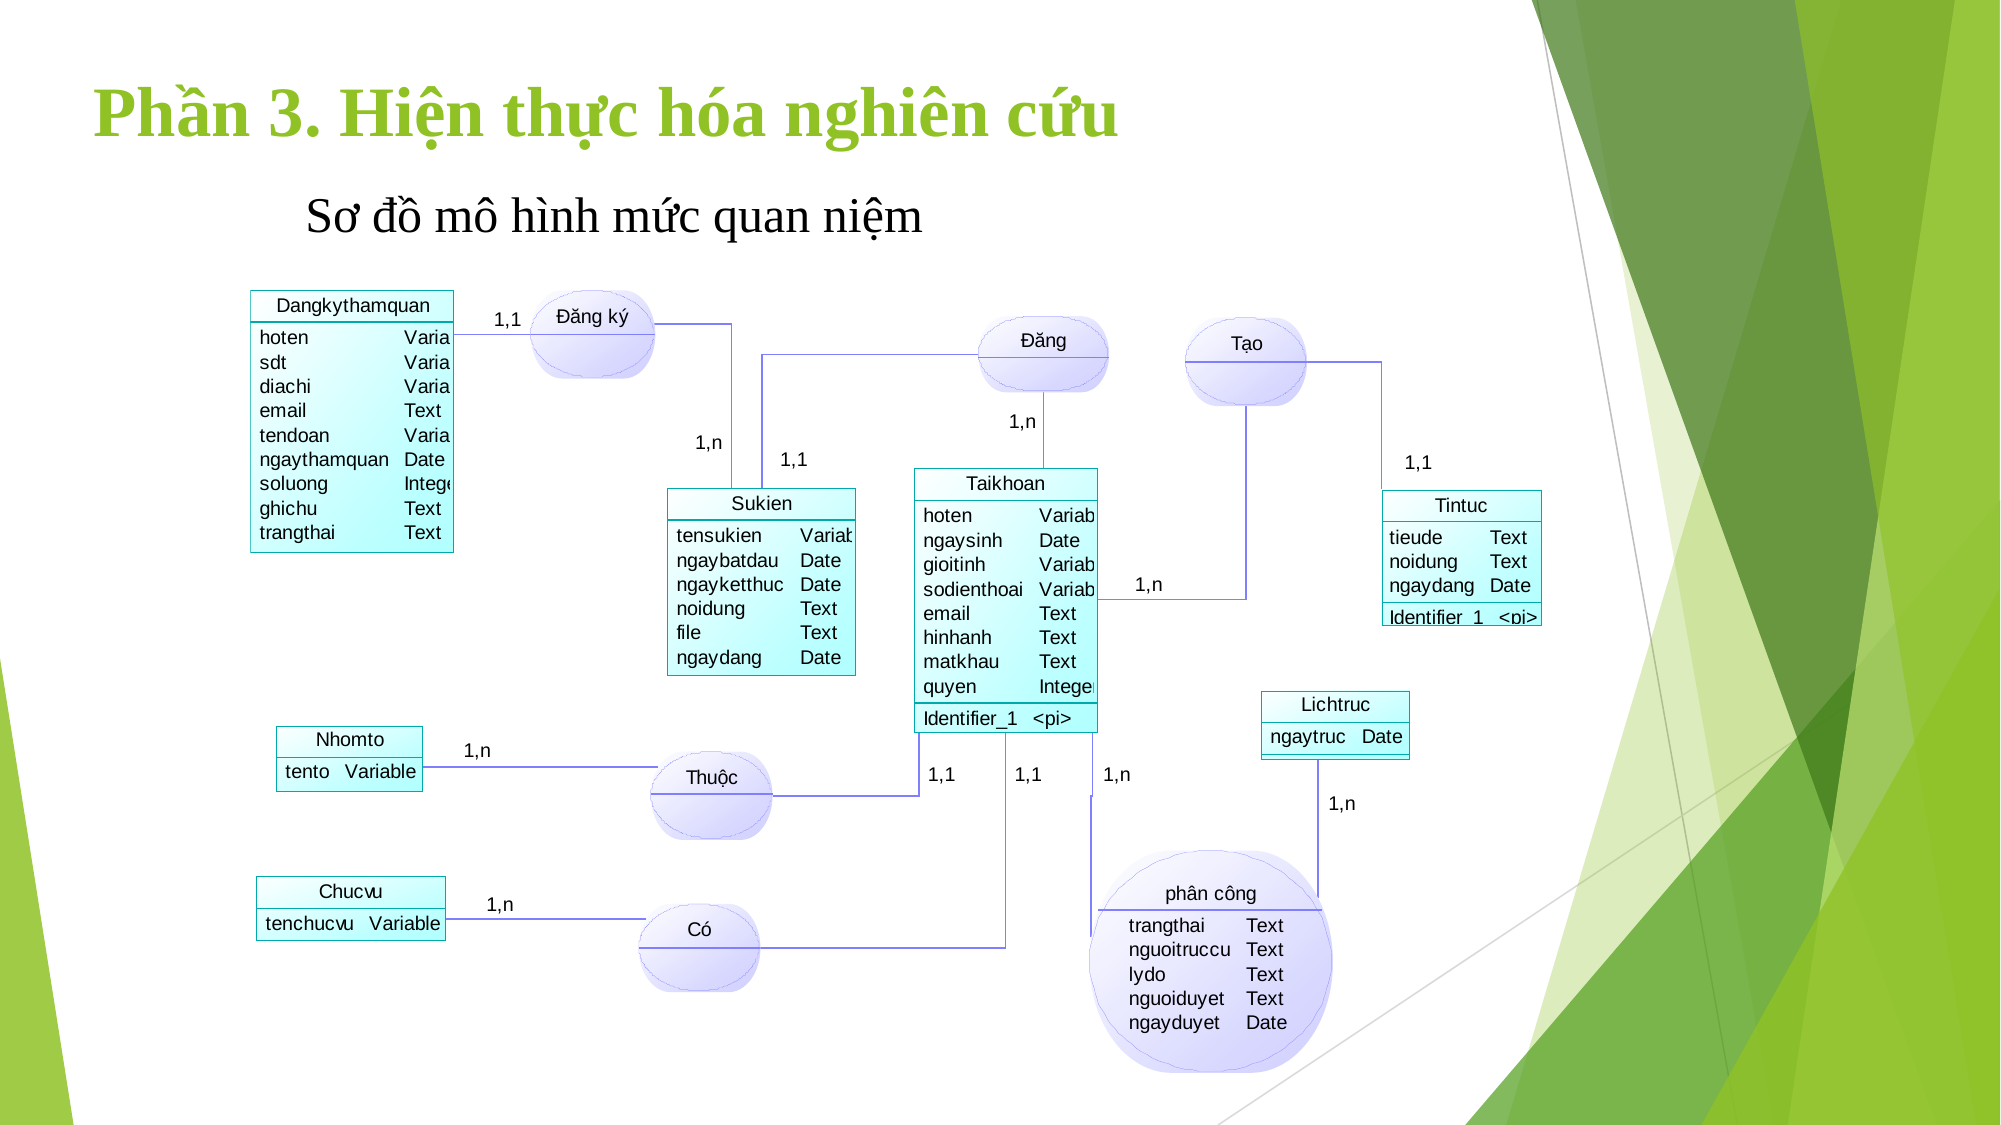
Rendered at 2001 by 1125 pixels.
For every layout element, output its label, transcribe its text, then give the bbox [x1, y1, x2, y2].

list Sơ đồ mô hình mức quan niệm [290, 159, 1506, 266]
picture [250, 290, 1546, 1078]
title Phần 3. Hiện thực hóa nghiên cứu [0, 5, 1215, 211]
